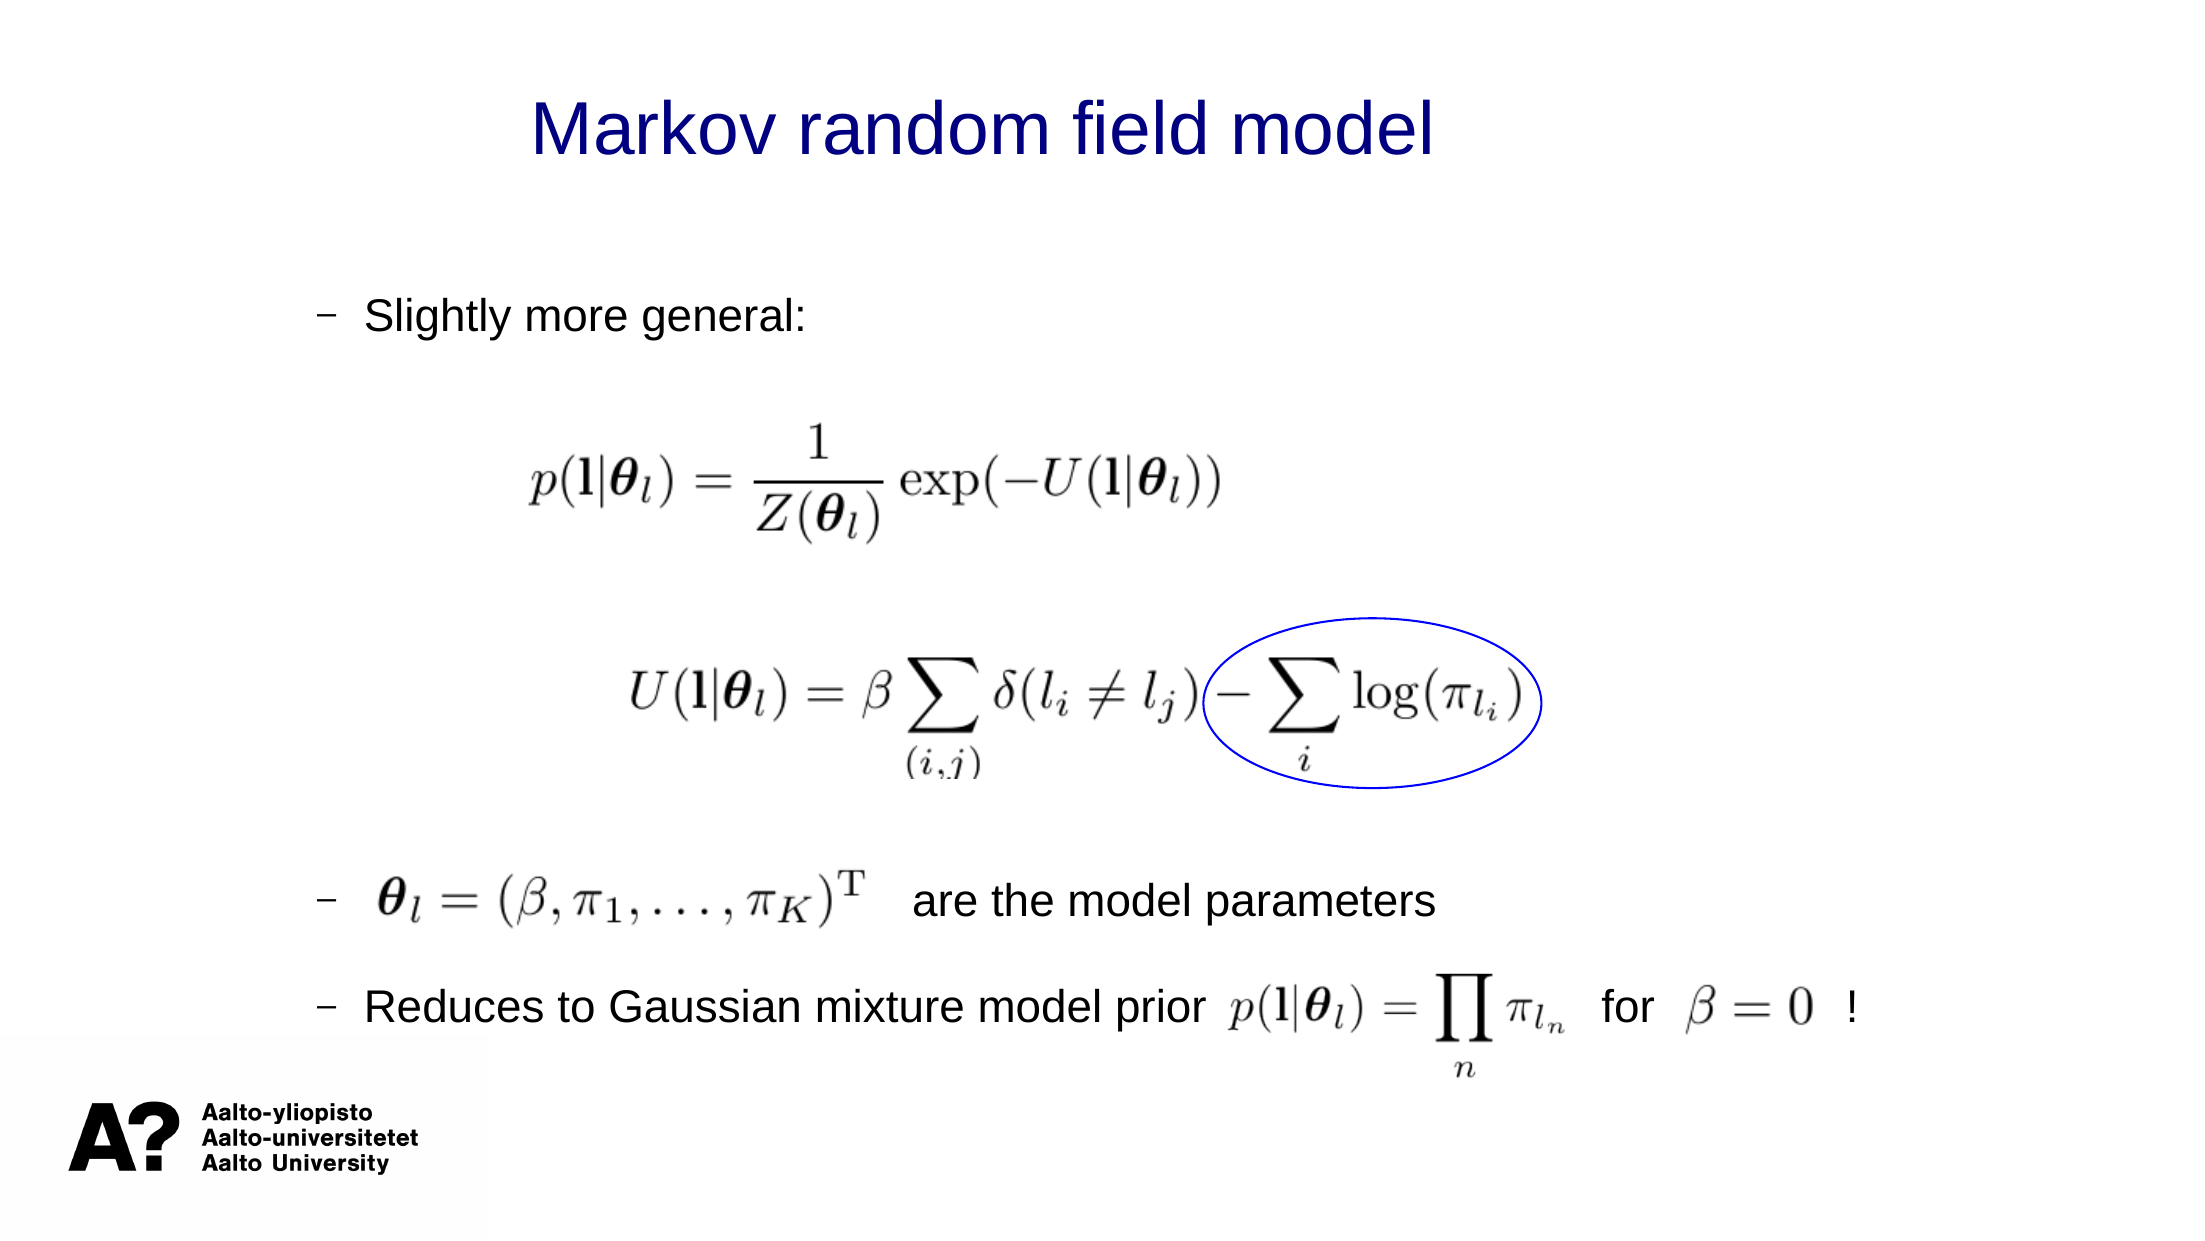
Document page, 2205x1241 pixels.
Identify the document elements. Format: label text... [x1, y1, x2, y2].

list are the model parameters [227, 862, 1653, 969]
list Slightly more general: [227, 278, 1653, 450]
picture [1680, 971, 1824, 1041]
picture [1457, 744, 1524, 779]
picture [1494, 642, 1524, 663]
picture [375, 858, 871, 932]
list Reduces to Gaussian mixture model prior for ! [227, 969, 2026, 1141]
picture [1205, 642, 1524, 779]
picture [518, 412, 1223, 549]
title Markov random field model [326, 65, 1640, 179]
picture [0, 1035, 488, 1239]
picture [619, 642, 1288, 779]
picture [1209, 966, 1581, 1082]
